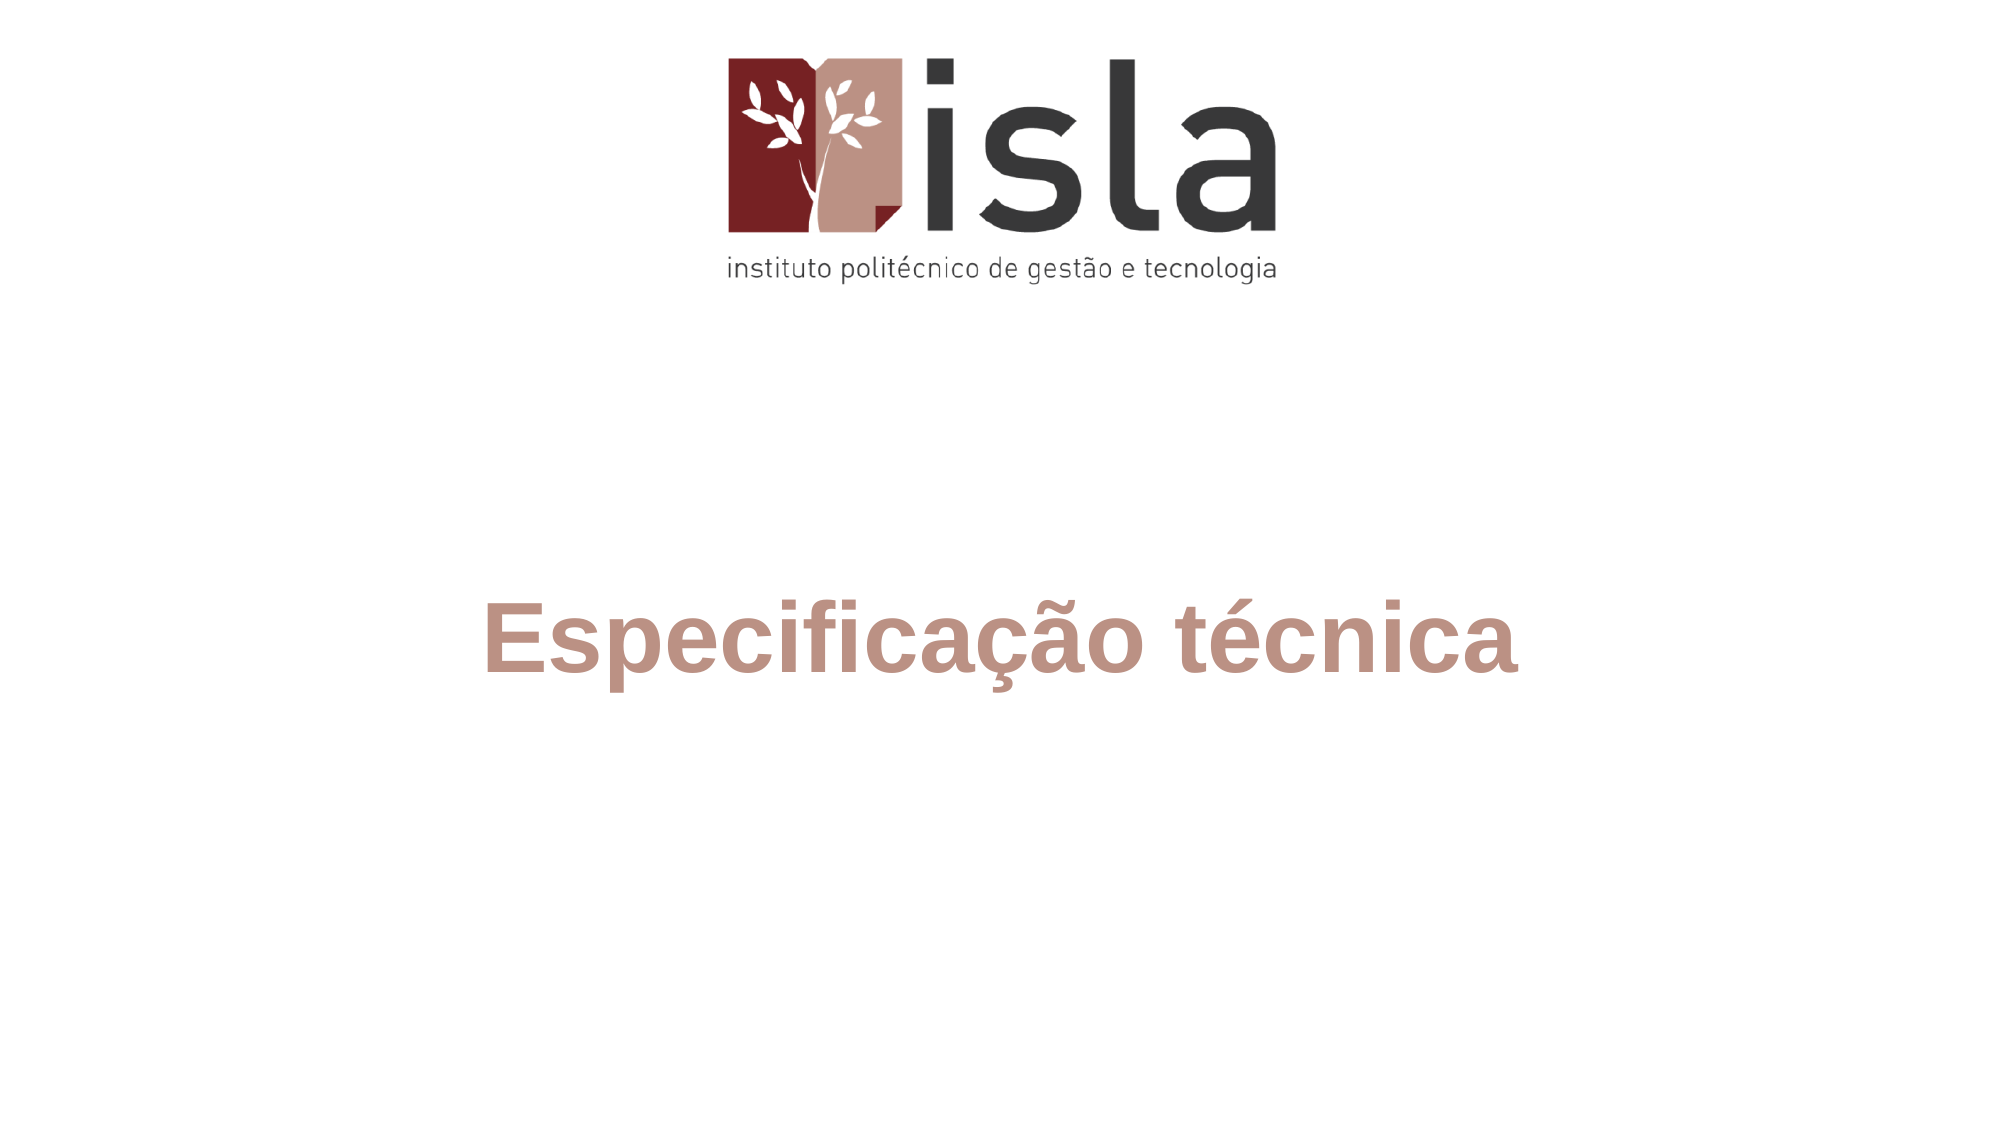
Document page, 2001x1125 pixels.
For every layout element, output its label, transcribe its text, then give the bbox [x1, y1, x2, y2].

title Especificação técnica [0, 416, 2000, 867]
